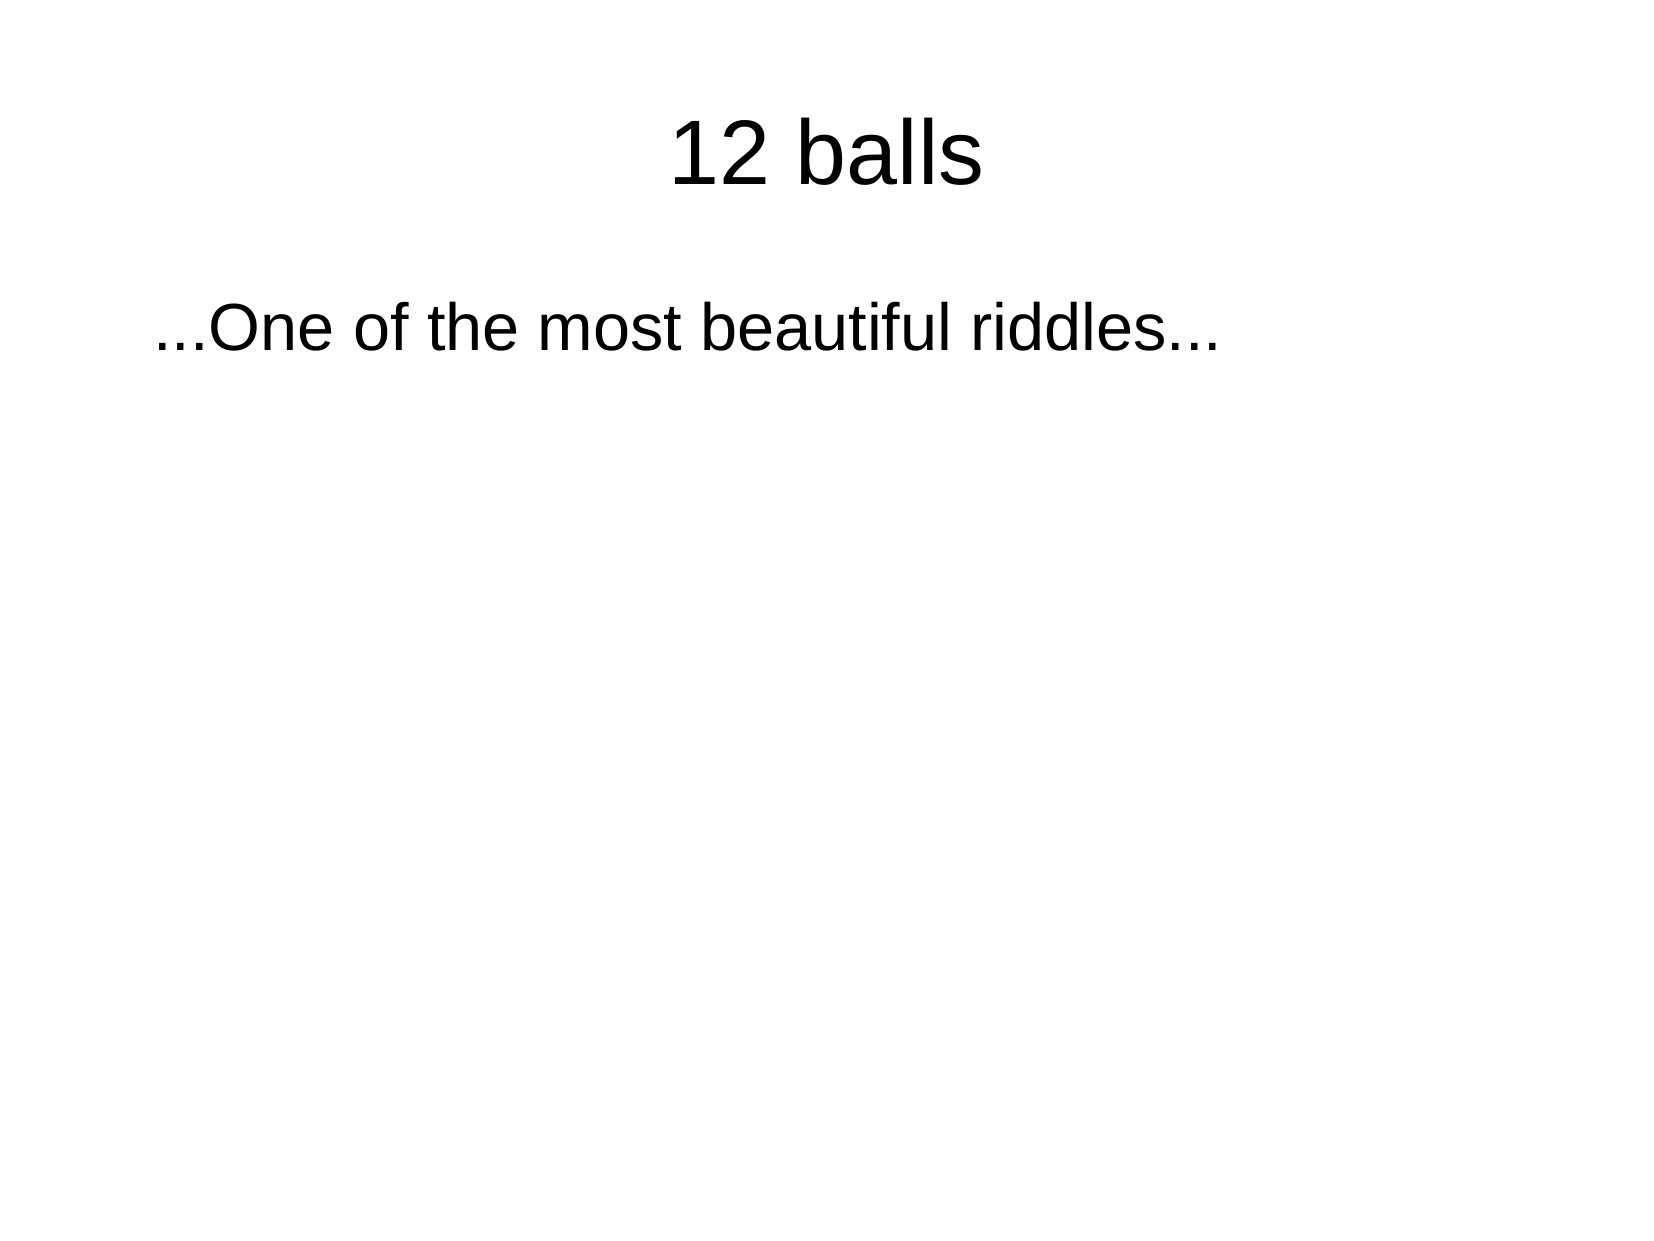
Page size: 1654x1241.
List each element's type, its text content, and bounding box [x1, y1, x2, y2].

title 12 balls [82, 49, 1571, 257]
list ...One of the most beautiful riddles... [82, 290, 1571, 1010]
